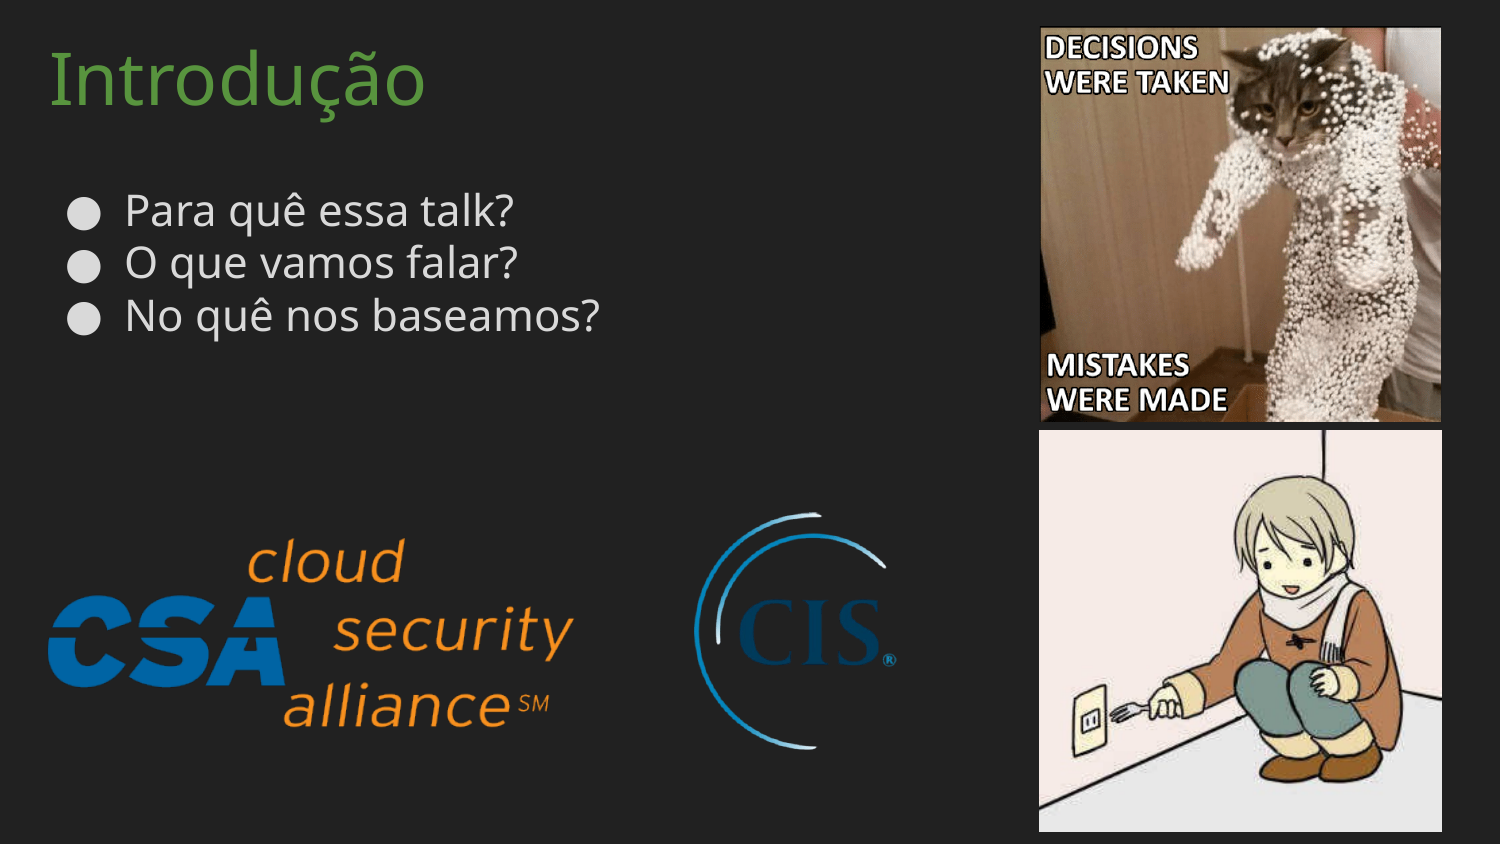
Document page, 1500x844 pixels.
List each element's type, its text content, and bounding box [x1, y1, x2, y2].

picture [34, 523, 586, 739]
text_box Para quê essa talk? O que vamos falar? No quê nos baseamos? [34, 167, 1039, 408]
picture [1039, 430, 1442, 832]
picture [694, 512, 932, 751]
picture [1039, 26, 1442, 422]
title Introdução [34, 17, 1432, 167]
